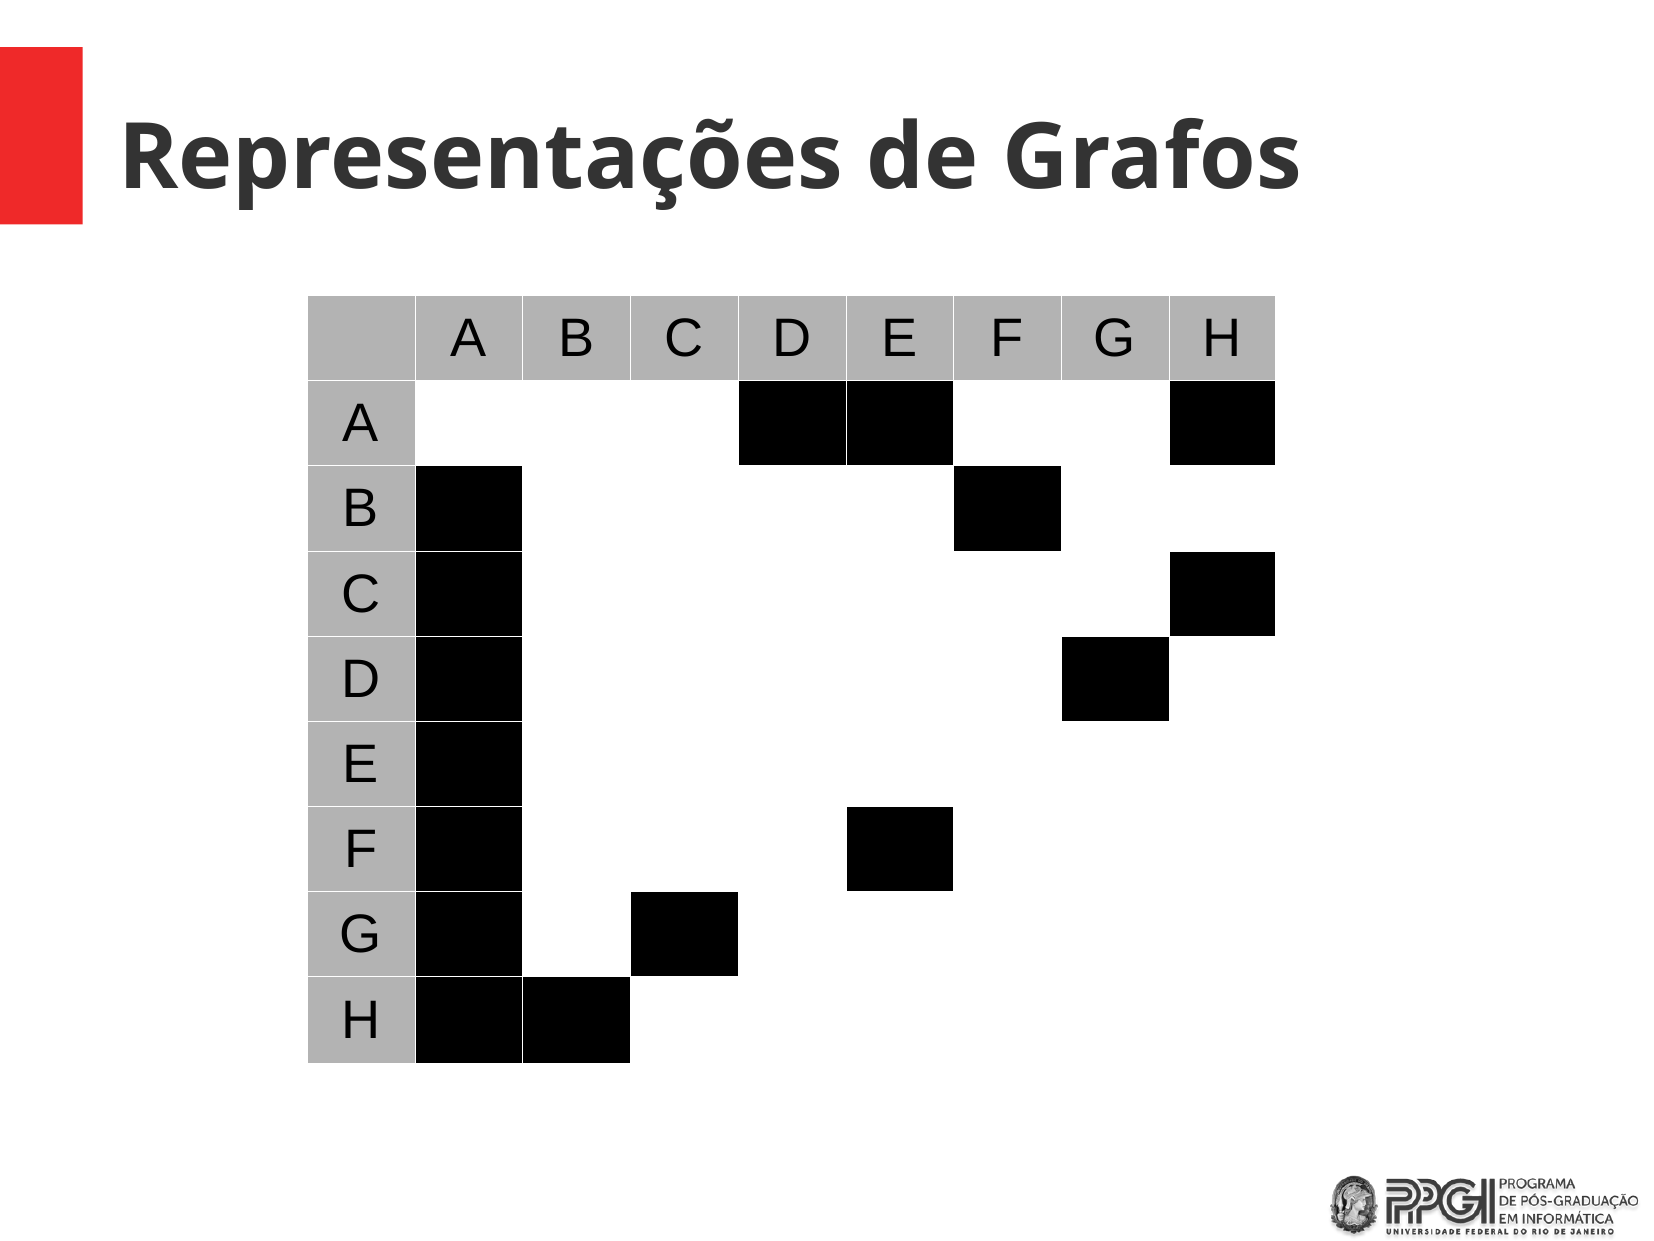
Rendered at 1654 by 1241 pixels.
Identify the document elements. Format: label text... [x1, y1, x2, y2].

table_cell [523, 807, 630, 891]
table_cell [954, 637, 1061, 721]
table_cell [739, 381, 846, 465]
table_cell [416, 381, 522, 465]
table_cell [523, 892, 630, 976]
title Representações de Grafos [118, 49, 1571, 257]
table_cell [739, 637, 846, 721]
table_header H [1170, 296, 1275, 380]
table_cell C [308, 552, 415, 636]
table_cell B [308, 466, 415, 551]
table_cell [1170, 466, 1275, 551]
table_cell [1170, 977, 1275, 1063]
table_cell [416, 722, 522, 806]
table_cell [739, 807, 846, 891]
table_cell [847, 807, 953, 891]
table_header D [739, 296, 846, 380]
table_header B [523, 296, 630, 380]
table_cell [631, 637, 738, 721]
table_cell [1170, 552, 1275, 636]
table_cell [739, 977, 846, 1063]
table_cell F [308, 807, 415, 891]
table_cell [523, 466, 630, 551]
table_header E [847, 296, 953, 380]
table_cell [739, 892, 846, 976]
table_cell [1170, 381, 1275, 465]
table_cell [416, 552, 522, 636]
table_cell E [308, 722, 415, 806]
table_cell [523, 637, 630, 721]
table_cell [739, 552, 846, 636]
table_cell [739, 466, 846, 551]
table_header F [954, 296, 1061, 380]
table_cell [631, 977, 738, 1063]
table_cell [631, 466, 738, 551]
table_cell [1062, 466, 1169, 551]
table_cell [1062, 722, 1169, 806]
table_cell [416, 466, 522, 551]
table_cell [1062, 381, 1169, 465]
table_header C [631, 296, 738, 380]
table_cell [631, 381, 738, 465]
table_cell [847, 892, 953, 976]
table_cell [847, 722, 953, 806]
table_cell [954, 381, 1061, 465]
table_cell [1170, 637, 1275, 721]
table_cell [954, 466, 1061, 551]
table_cell [954, 977, 1061, 1063]
table_header A [416, 296, 522, 380]
table_cell [631, 892, 738, 976]
table_cell [1062, 977, 1169, 1063]
table_cell [847, 466, 953, 551]
table_cell [631, 722, 738, 806]
table_cell [847, 637, 953, 721]
table_cell [523, 381, 630, 465]
table_cell [847, 977, 953, 1063]
table_cell [847, 381, 953, 465]
table_cell [631, 807, 738, 891]
table_cell [1170, 892, 1275, 976]
table_cell G [308, 892, 415, 976]
table_cell A [308, 381, 415, 465]
table_header [308, 296, 415, 380]
table_header G [1062, 296, 1169, 380]
table_cell [416, 807, 522, 891]
table_cell [954, 552, 1061, 636]
table_cell [1170, 807, 1275, 891]
table_cell [954, 807, 1061, 891]
table_cell [847, 552, 953, 636]
table_cell H [308, 977, 415, 1063]
table_cell [1062, 637, 1169, 721]
table_cell [523, 722, 630, 806]
table_cell [954, 722, 1061, 806]
table_cell [1062, 892, 1169, 976]
table_cell [631, 552, 738, 636]
table_cell [954, 892, 1061, 976]
table_cell [523, 552, 630, 636]
table_cell [416, 892, 522, 976]
table_cell [523, 977, 630, 1063]
table_cell [416, 637, 522, 721]
table_cell [1062, 552, 1169, 636]
table_cell [1170, 722, 1275, 806]
table_cell D [308, 637, 415, 721]
table_cell [739, 722, 846, 806]
table_cell [416, 977, 522, 1063]
table_cell [1062, 807, 1169, 891]
